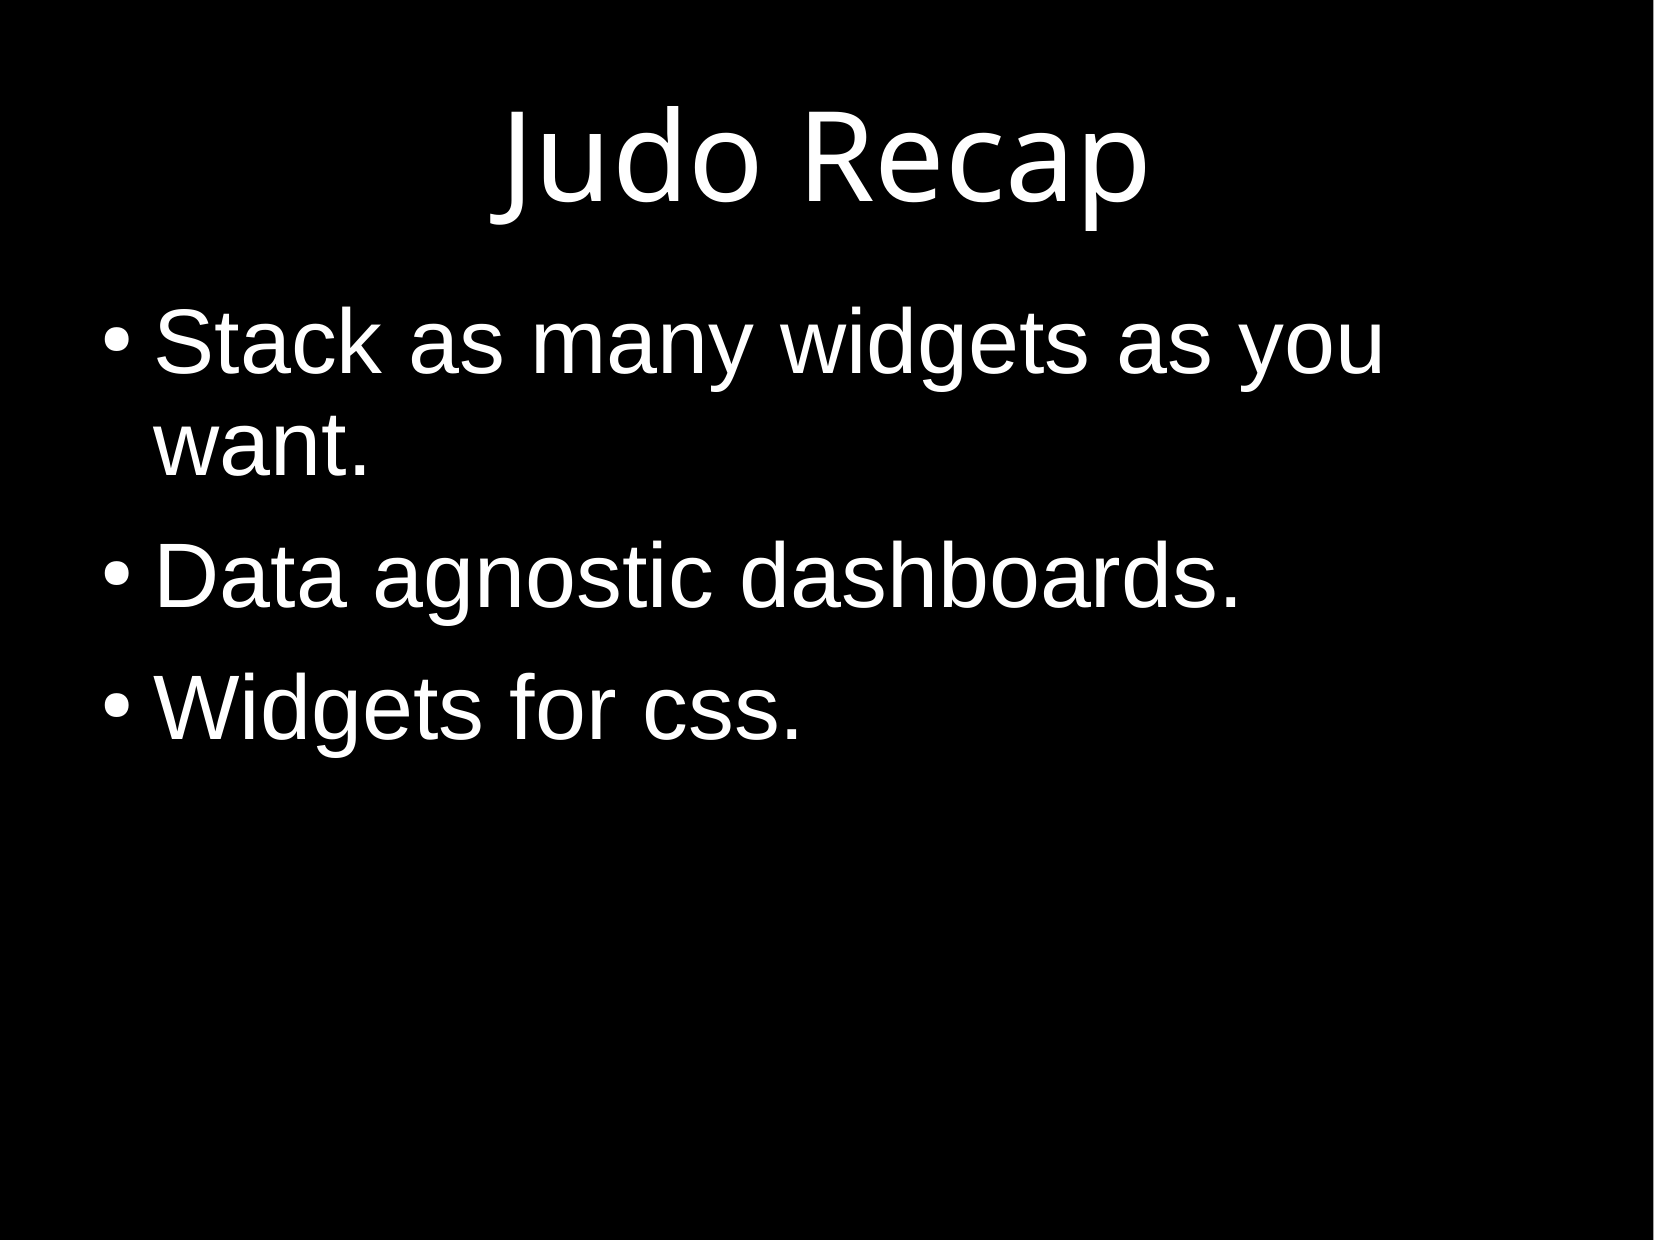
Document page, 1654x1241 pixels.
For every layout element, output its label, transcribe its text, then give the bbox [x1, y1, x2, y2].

list Stack as many widgets as you want. Data agnostic dashboards. Widgets for css. [82, 290, 1571, 1010]
title Judo Recap [82, 49, 1571, 257]
